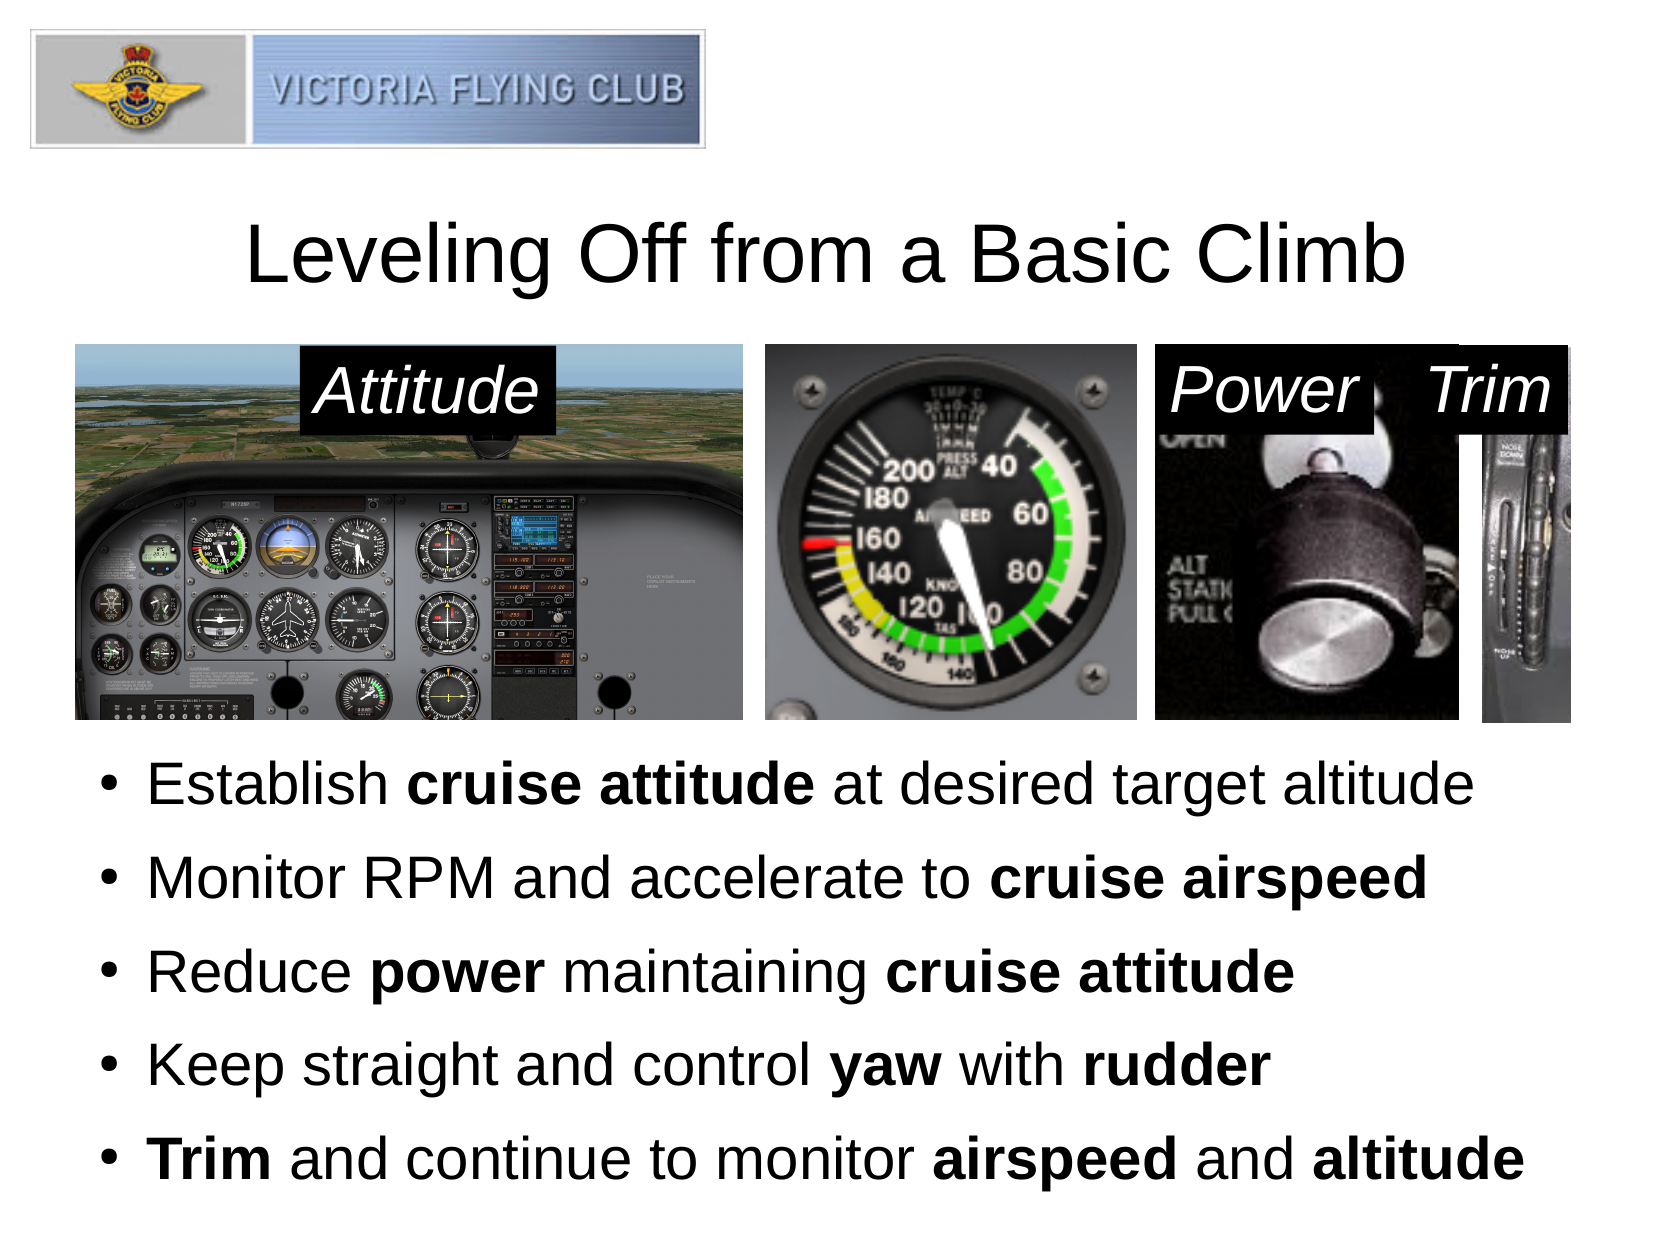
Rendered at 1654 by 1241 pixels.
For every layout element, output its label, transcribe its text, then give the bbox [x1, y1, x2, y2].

list Establish cruise attitude at desired target altitude Monitor RPM and accelerate to cruise airspeed Reduce power maintaining cruise attitude Keep straight and control yaw with rudder Trim and continue to monitor airspeed and altitude [82, 750, 1571, 1201]
picture [765, 344, 1137, 721]
title Leveling Off from a Basic Climb [82, 150, 1571, 358]
picture [1482, 347, 1571, 723]
text_box Trim [1410, 345, 1568, 435]
picture [1155, 344, 1459, 721]
text_box Power [1155, 345, 1375, 435]
picture [30, 29, 706, 149]
text_box Attitude [299, 345, 557, 436]
picture [75, 344, 743, 721]
